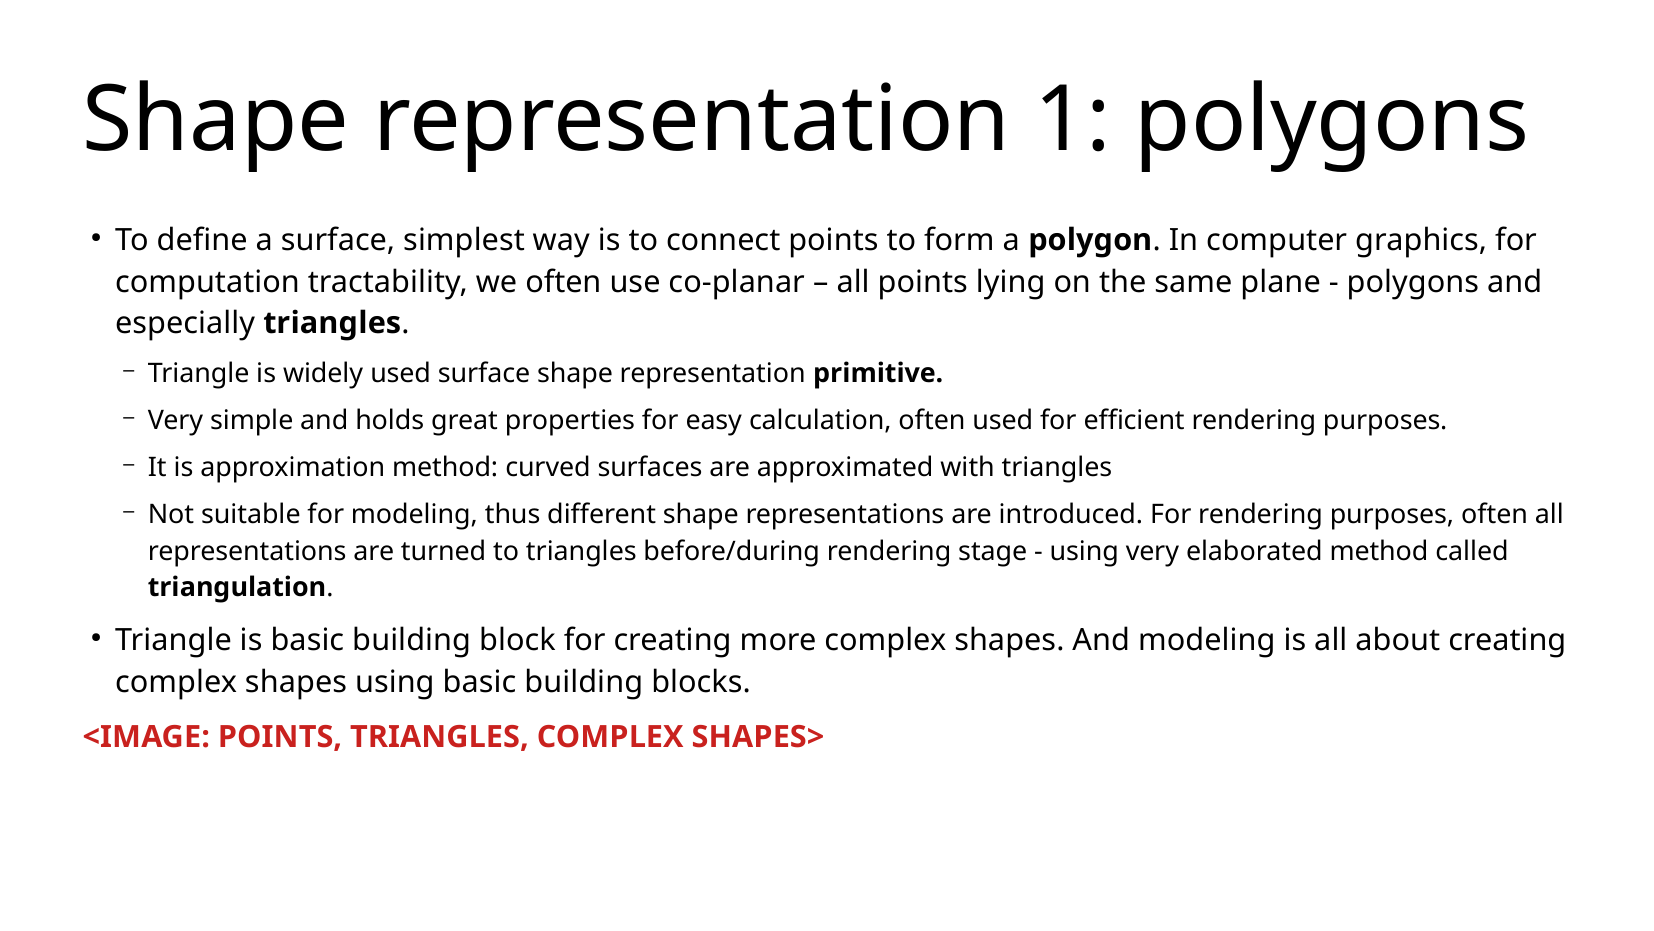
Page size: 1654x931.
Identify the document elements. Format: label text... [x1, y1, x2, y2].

list To define a surface, simplest way is to connect points to form a polygon. In computer graphics, for computation tractability, we often use co-planar – all points lying on the same plane - polygons and especially triangles. Triangle is widely used surface shape representation primitive. Very simple and holds great properties for easy calculation, often used for efficient rendering purposes. It is approximation method: curved surfaces are approximated with triangles Not suitable for modeling, thus different shape representations are introduced. For rendering purposes, often all representations are turned to triangles before/during rendering stage - using very elaborated method called triangulation. Triangle is basic building block for creating more complex shapes. And modeling is all about creating complex shapes using basic building blocks. <IMAGE: POINTS, TRIANGLES, COMPLEX SHAPES> [82, 217, 1571, 758]
title Shape representation 1: polygons [82, 37, 1571, 193]
